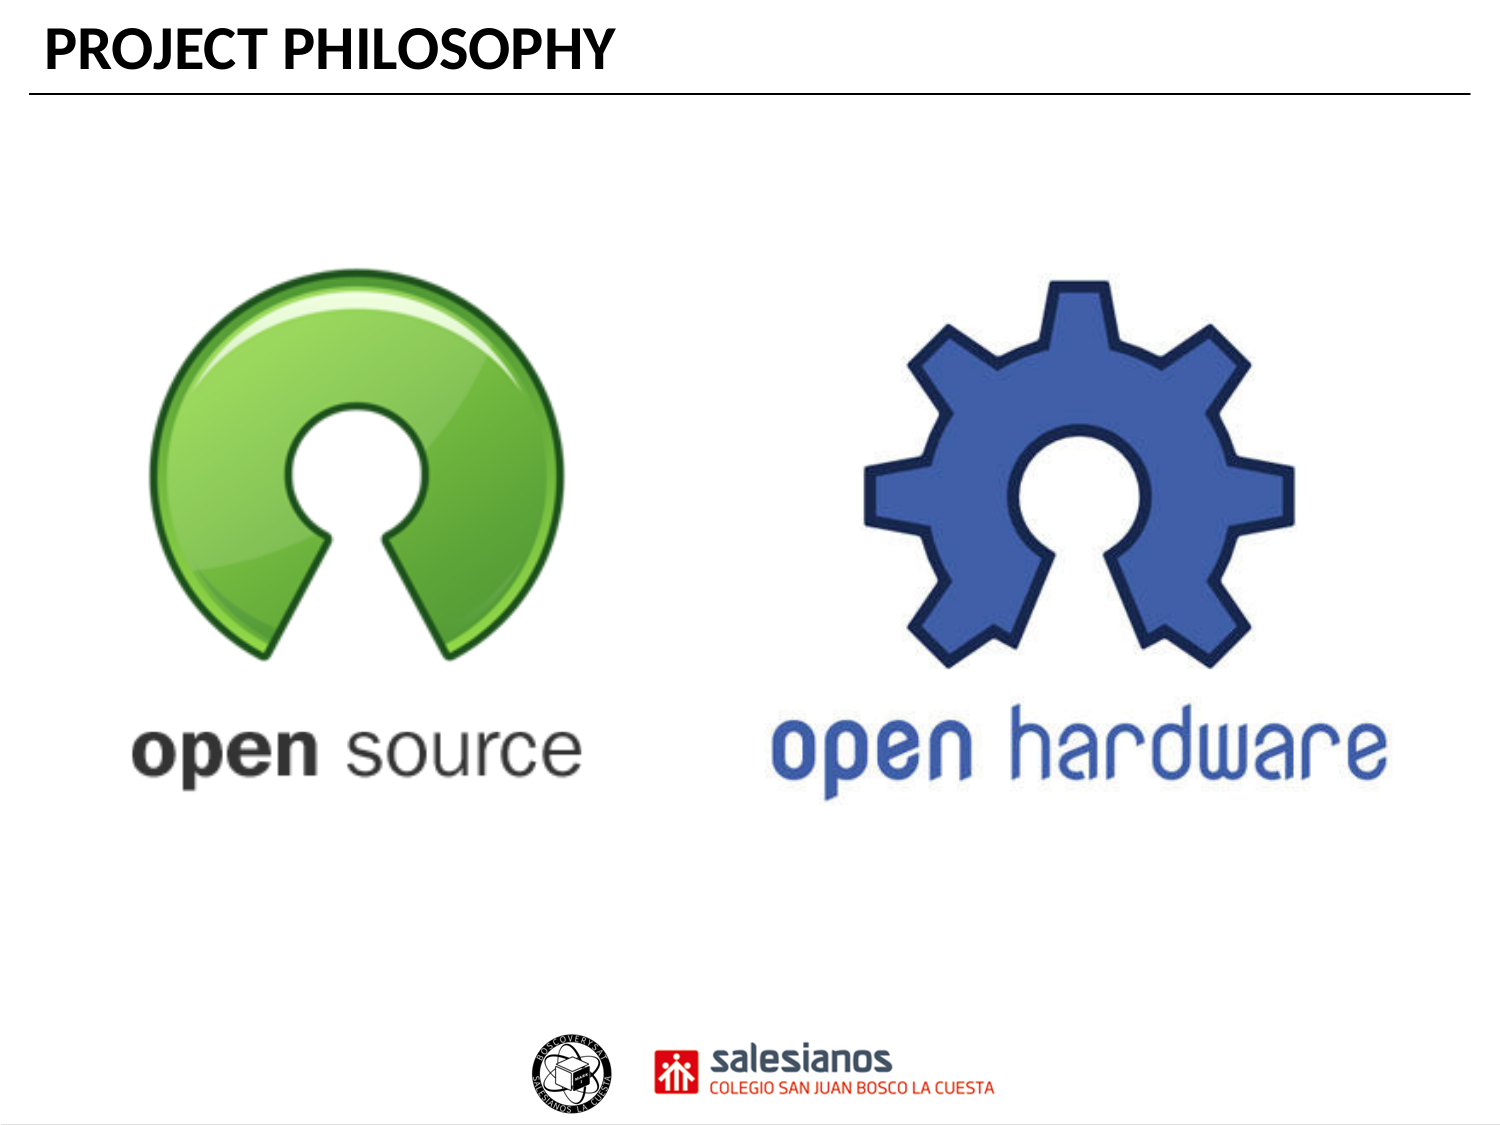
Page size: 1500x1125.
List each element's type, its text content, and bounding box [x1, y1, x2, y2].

picture [0, 0, 1500, 1125]
text_box PROJECT PHILOSOPHY [29, 0, 1472, 90]
